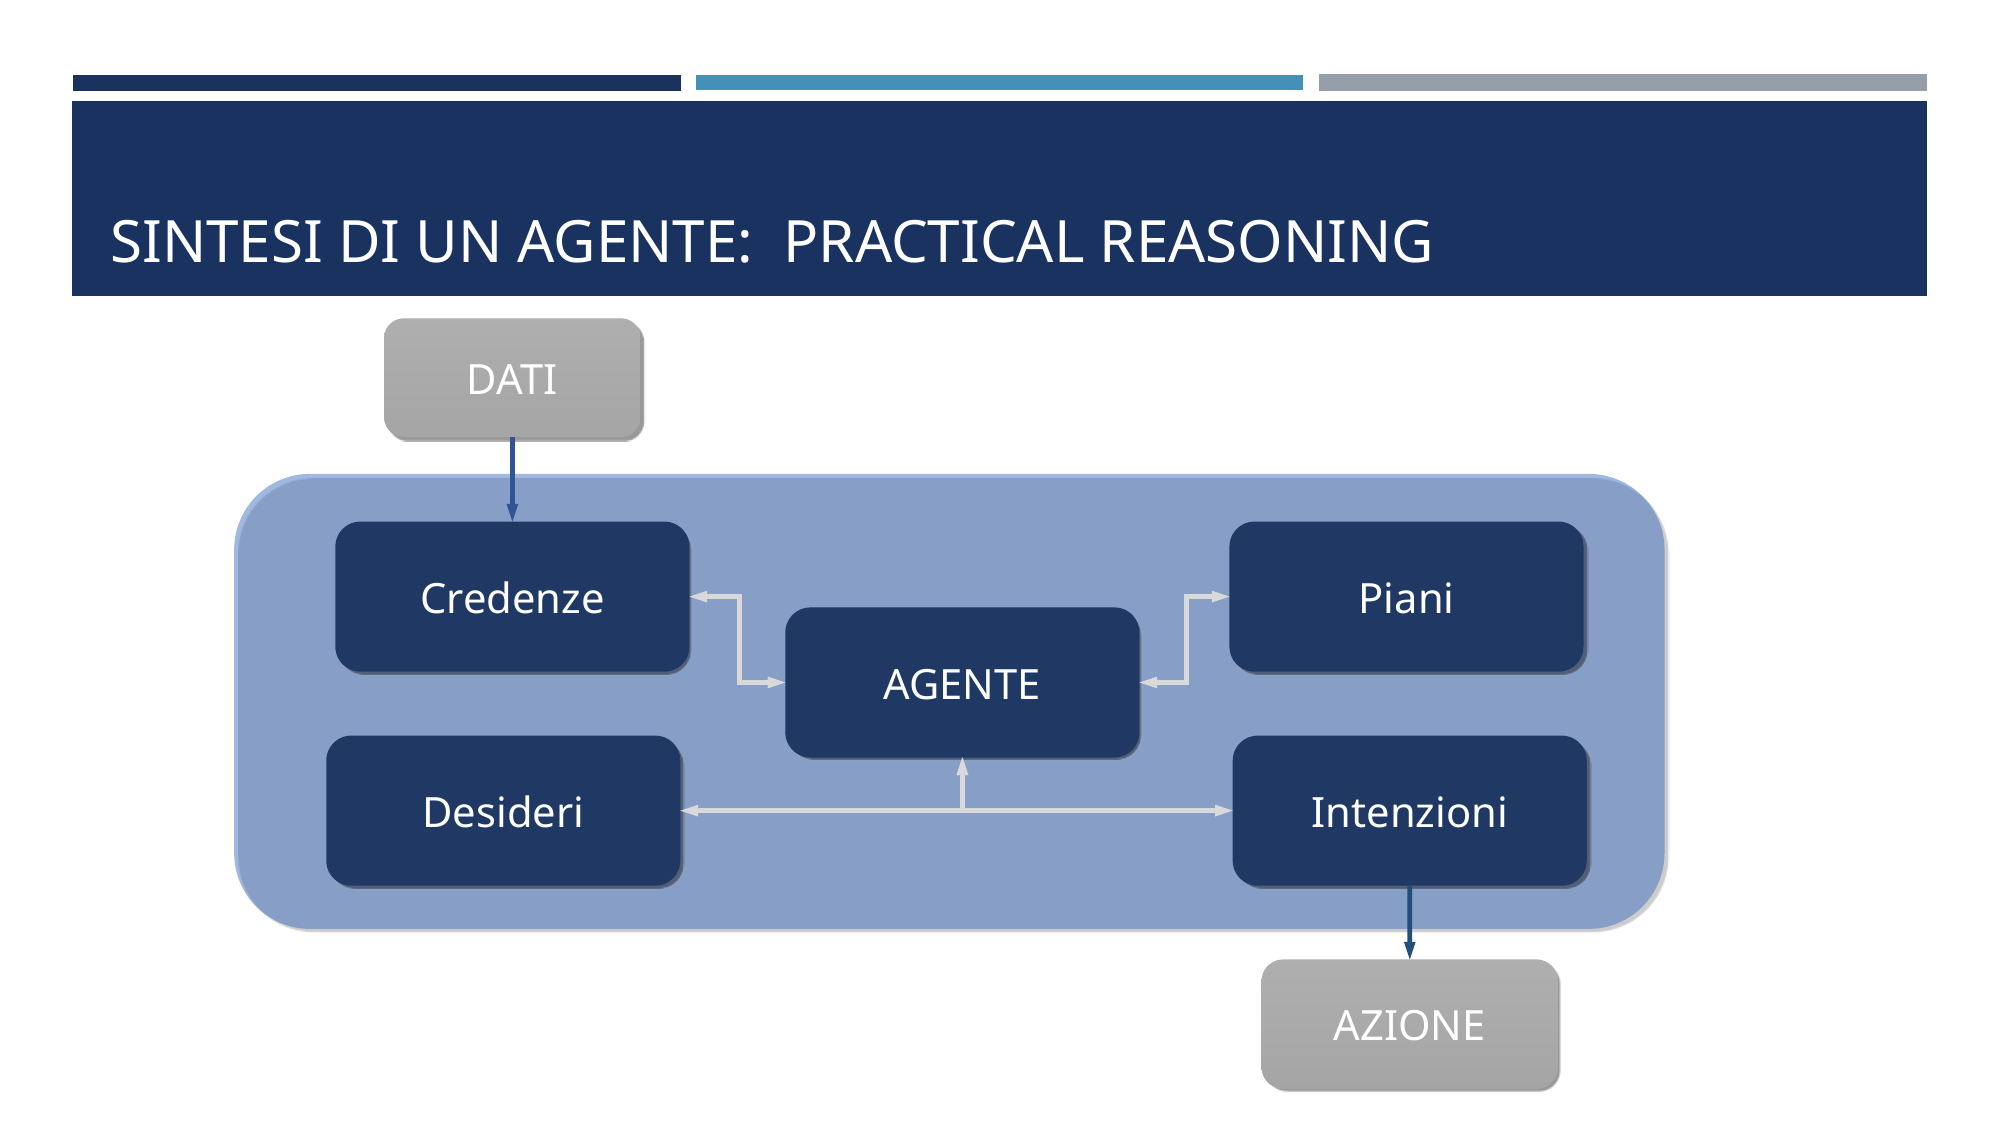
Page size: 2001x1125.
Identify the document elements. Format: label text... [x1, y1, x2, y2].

text_box [234, 473, 1407, 929]
text_box Intenzioni [1232, 735, 1587, 886]
text_box Credenze [335, 521, 690, 672]
title Sintesi di un agente: Practical reasoning [95, 115, 1905, 282]
text_box [513, 473, 1665, 929]
text_box DATI [384, 318, 641, 437]
text_box Desideri [326, 735, 681, 886]
text_box Piani [1229, 521, 1584, 672]
text_box AGENTE [785, 607, 1140, 758]
text_box AZIONE [1261, 959, 1558, 1089]
